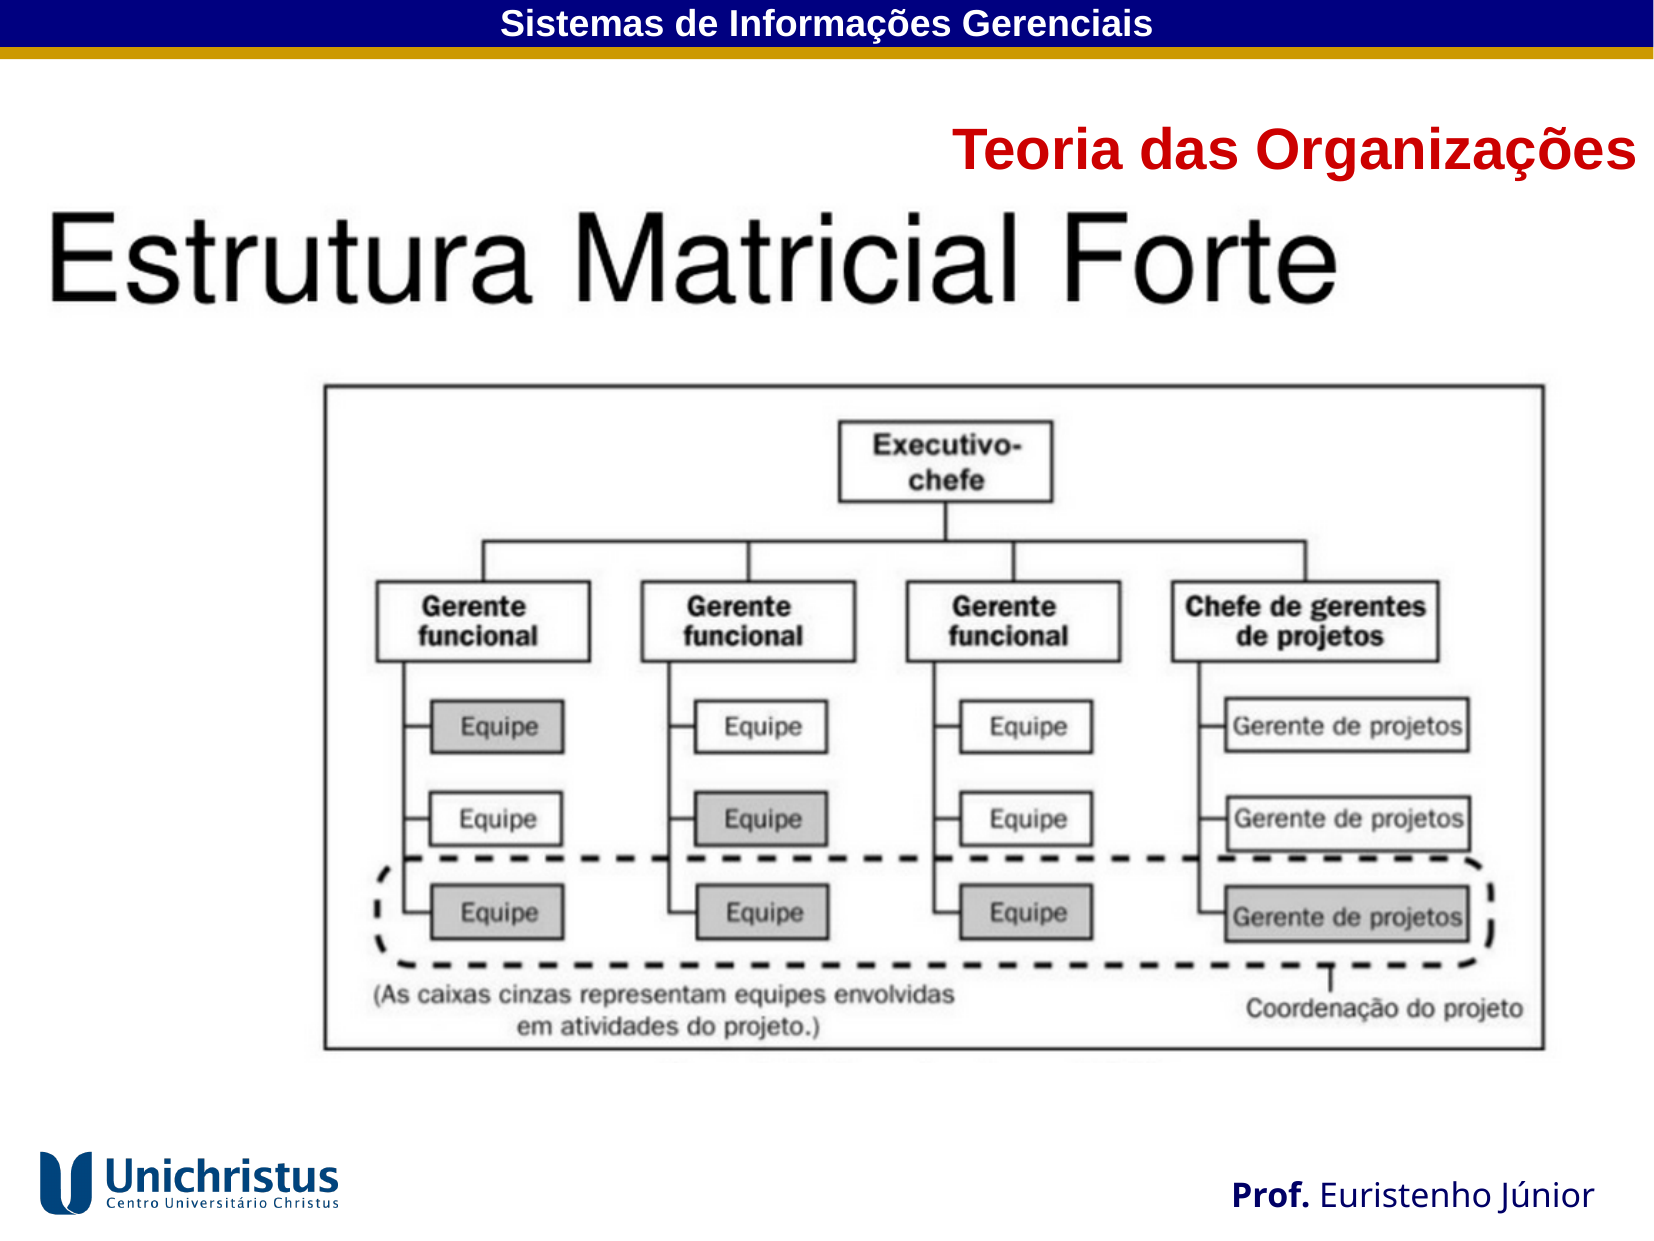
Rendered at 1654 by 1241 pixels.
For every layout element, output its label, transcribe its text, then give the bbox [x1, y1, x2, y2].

text_box [0, 47, 1654, 60]
text_box Teoria das Organizações [937, 109, 1654, 189]
picture [35, 1148, 343, 1217]
text_box Sistemas de Informações Gerenciais [0, 0, 1654, 47]
text_box Prof. Euristenho Júnior [1216, 1163, 1654, 1224]
picture [47, 203, 1570, 1063]
